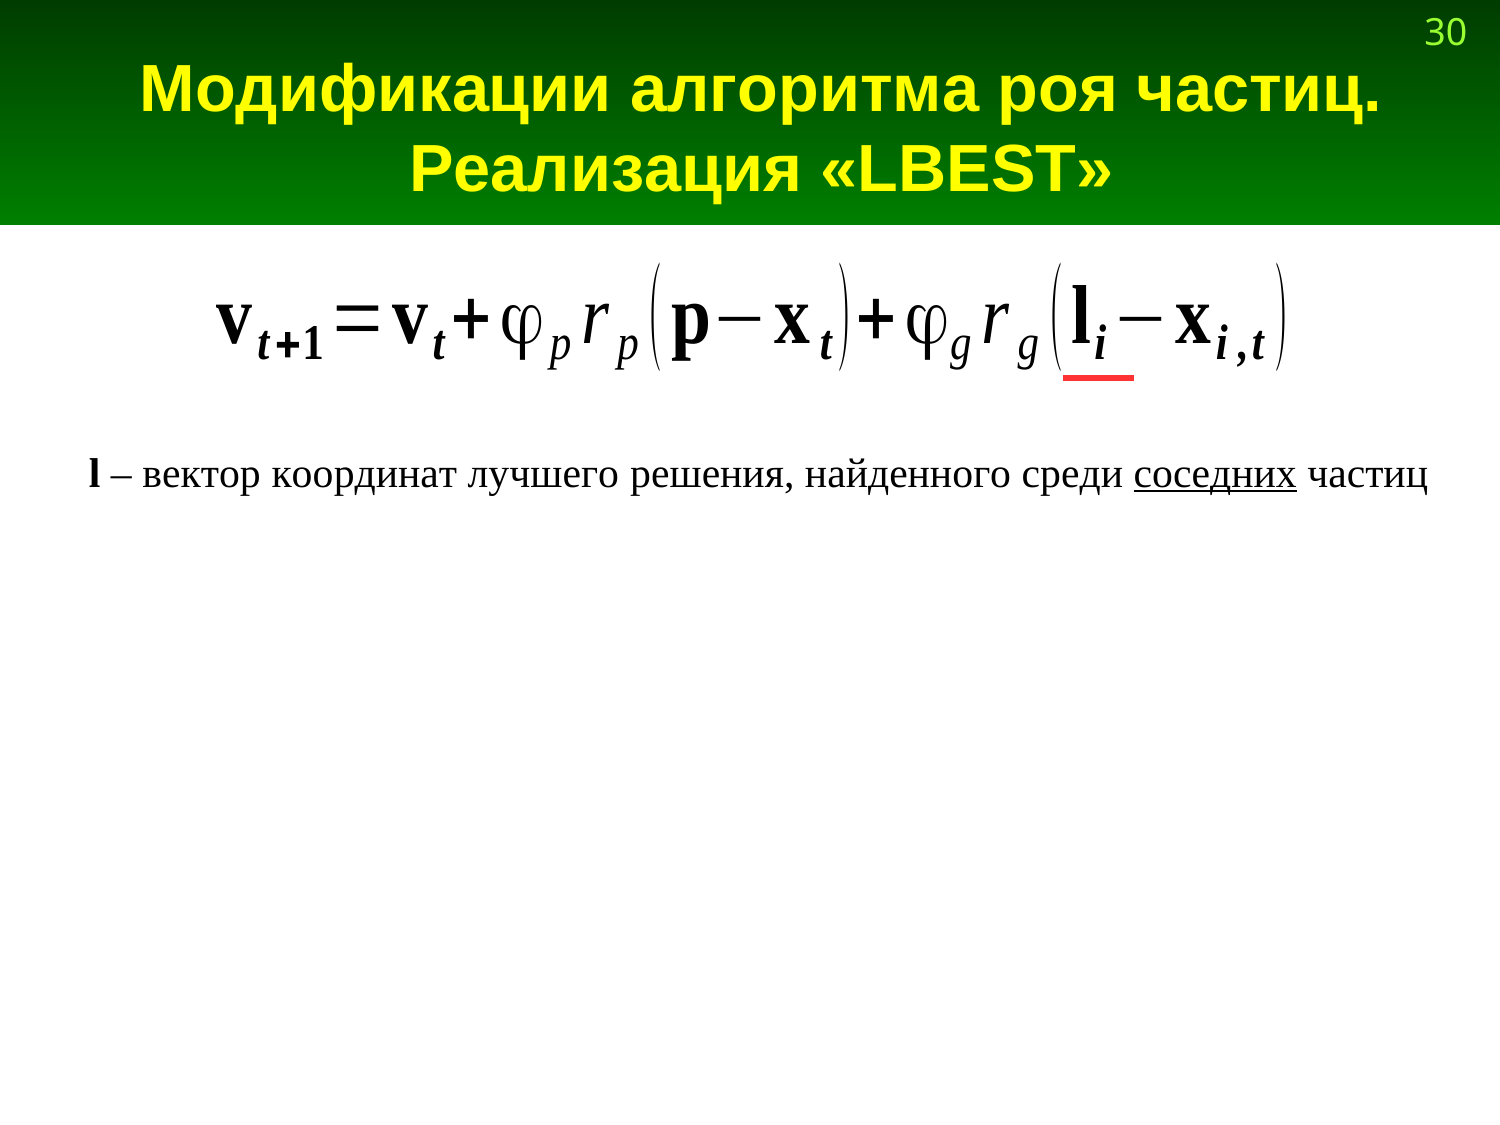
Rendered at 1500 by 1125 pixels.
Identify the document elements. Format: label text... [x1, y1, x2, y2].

chart [194, 259, 1306, 378]
text_box l – вектор координат лучшего решения, найденного среди соседних частиц [74, 438, 1444, 504]
title Модификации алгоритма роя частиц. Реализация «LBEST» [123, 30, 1399, 219]
